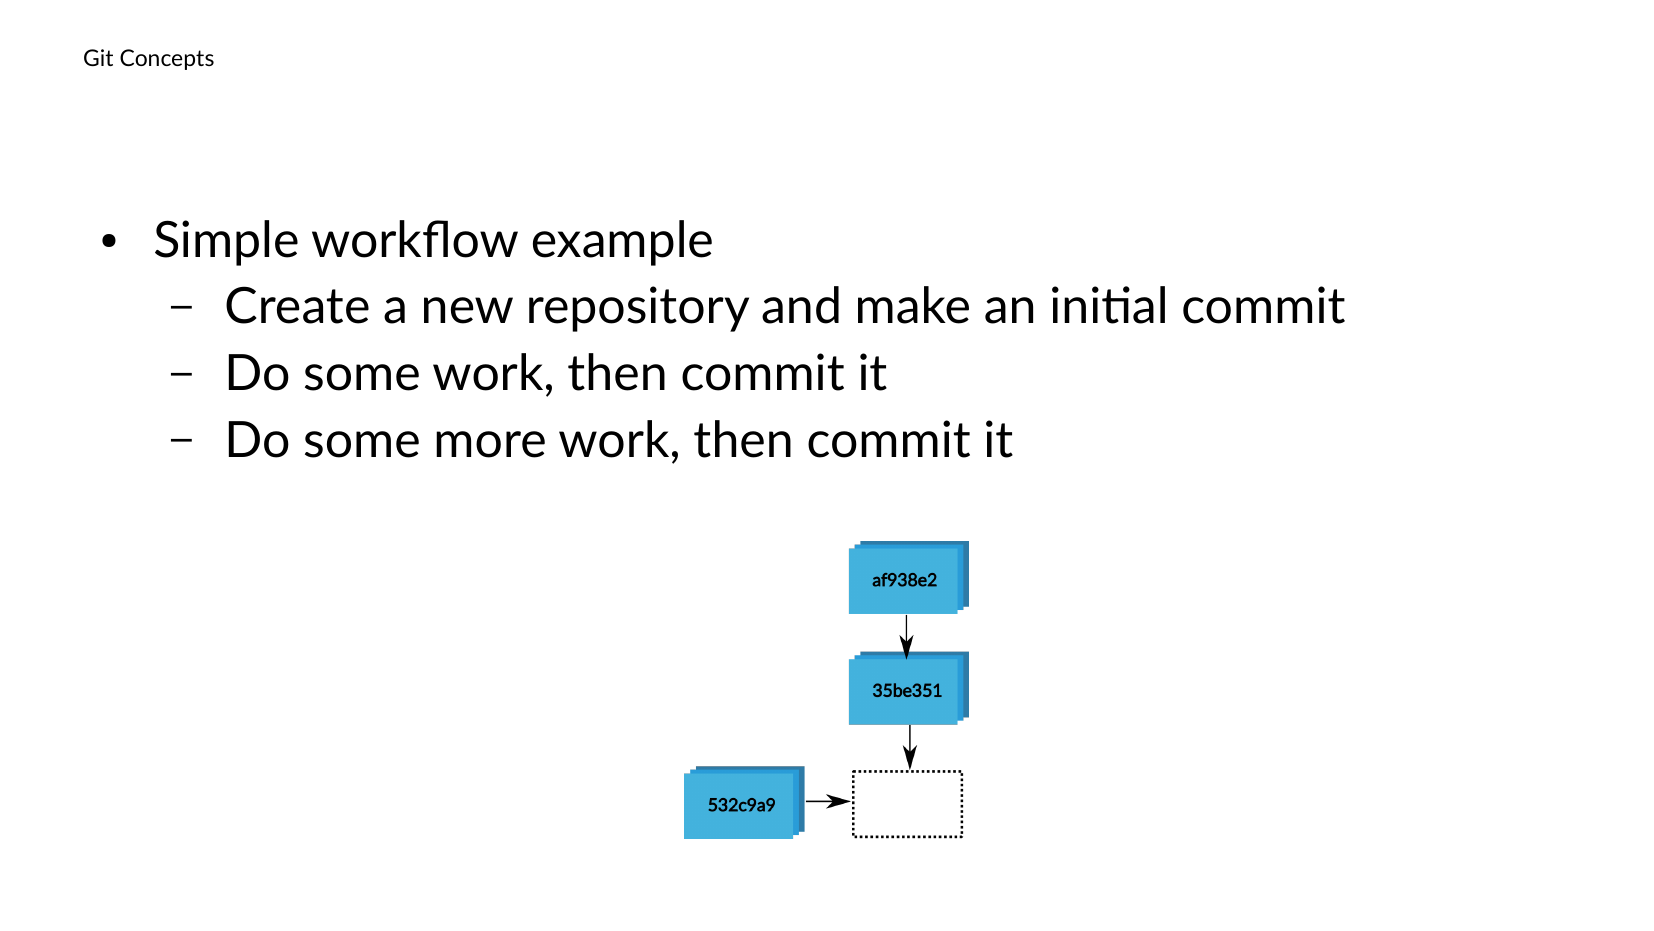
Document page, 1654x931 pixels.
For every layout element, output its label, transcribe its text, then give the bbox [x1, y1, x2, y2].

picture [678, 541, 975, 839]
list Simple workflow example Create a new repository and make an initial commit Do some work, then commit it Do some more work, then commit it [82, 217, 1571, 514]
title Git Concepts [83, 0, 1571, 119]
